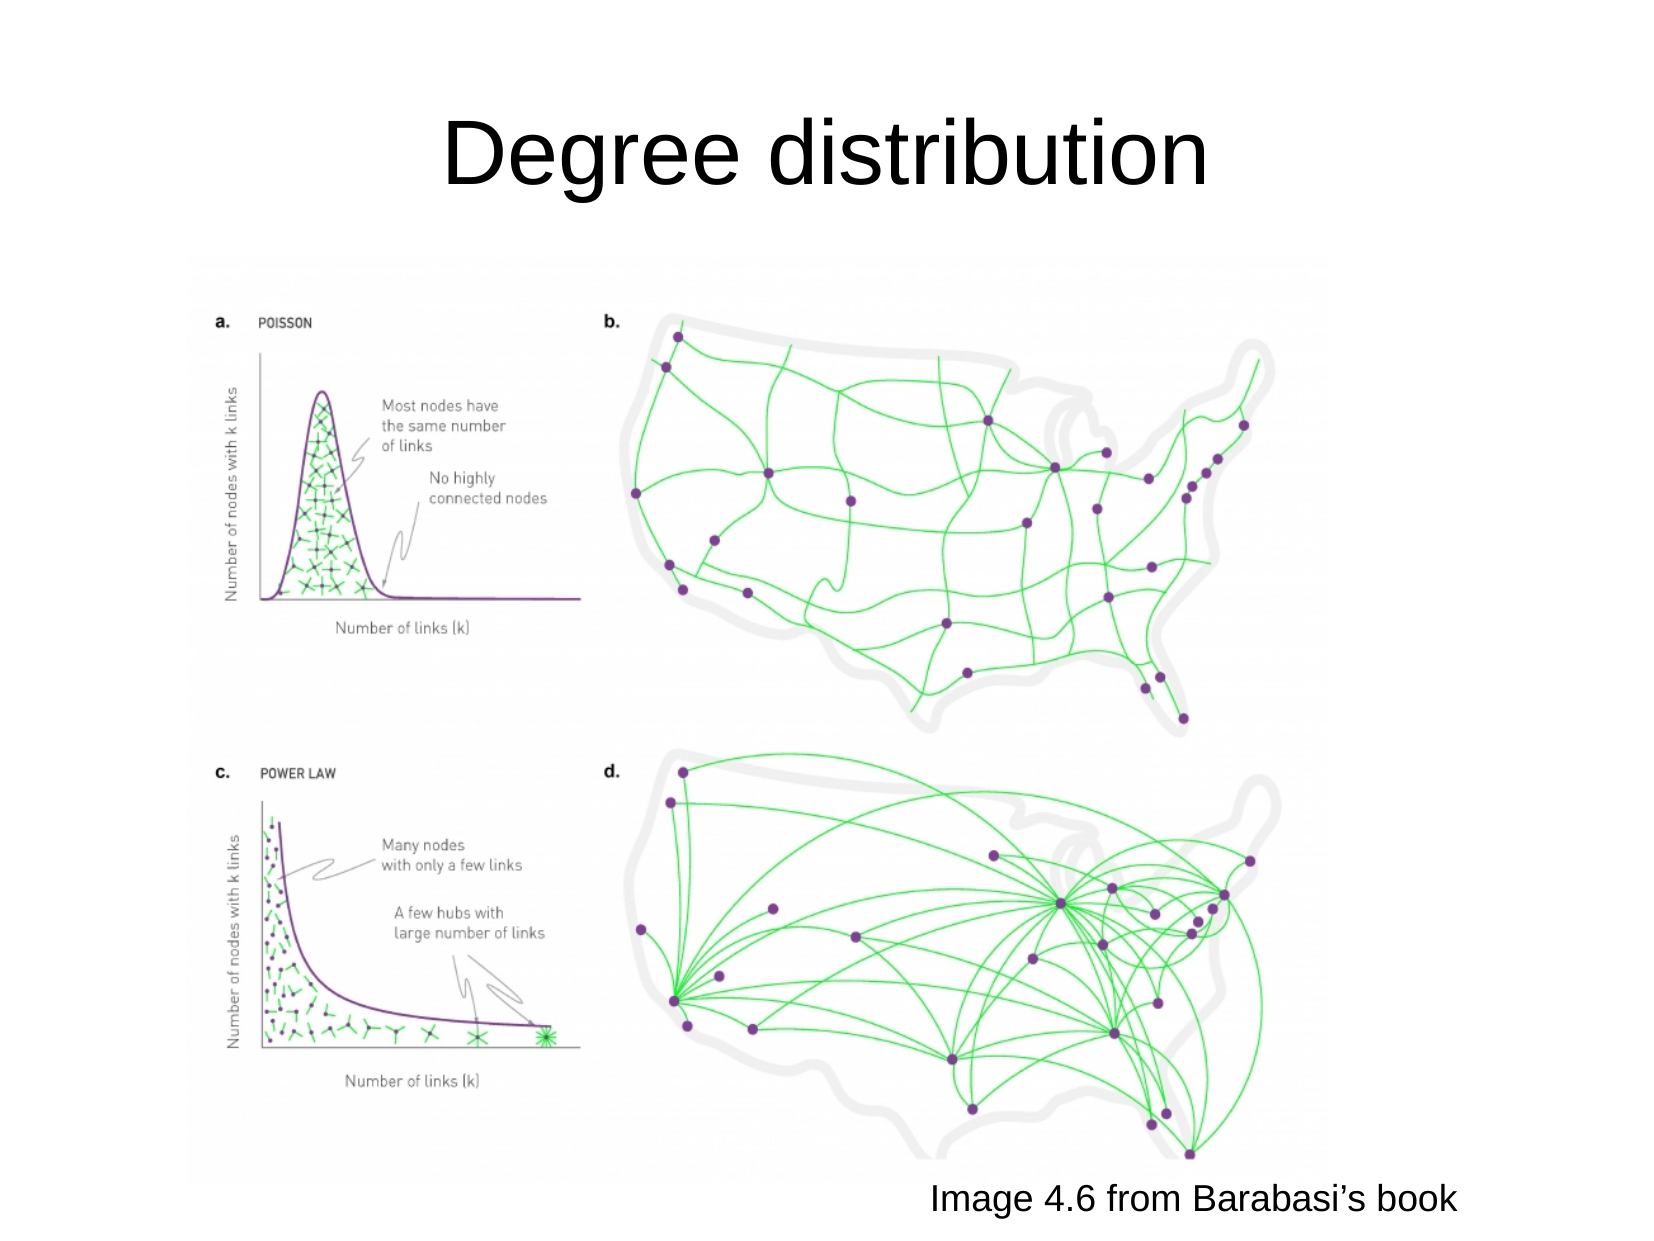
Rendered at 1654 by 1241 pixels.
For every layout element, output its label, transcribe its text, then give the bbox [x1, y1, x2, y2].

text_box Image 4.6 from Barabasi’s book [915, 1170, 1591, 1227]
picture [187, 256, 1329, 1186]
title Degree distribution [82, 49, 1571, 257]
